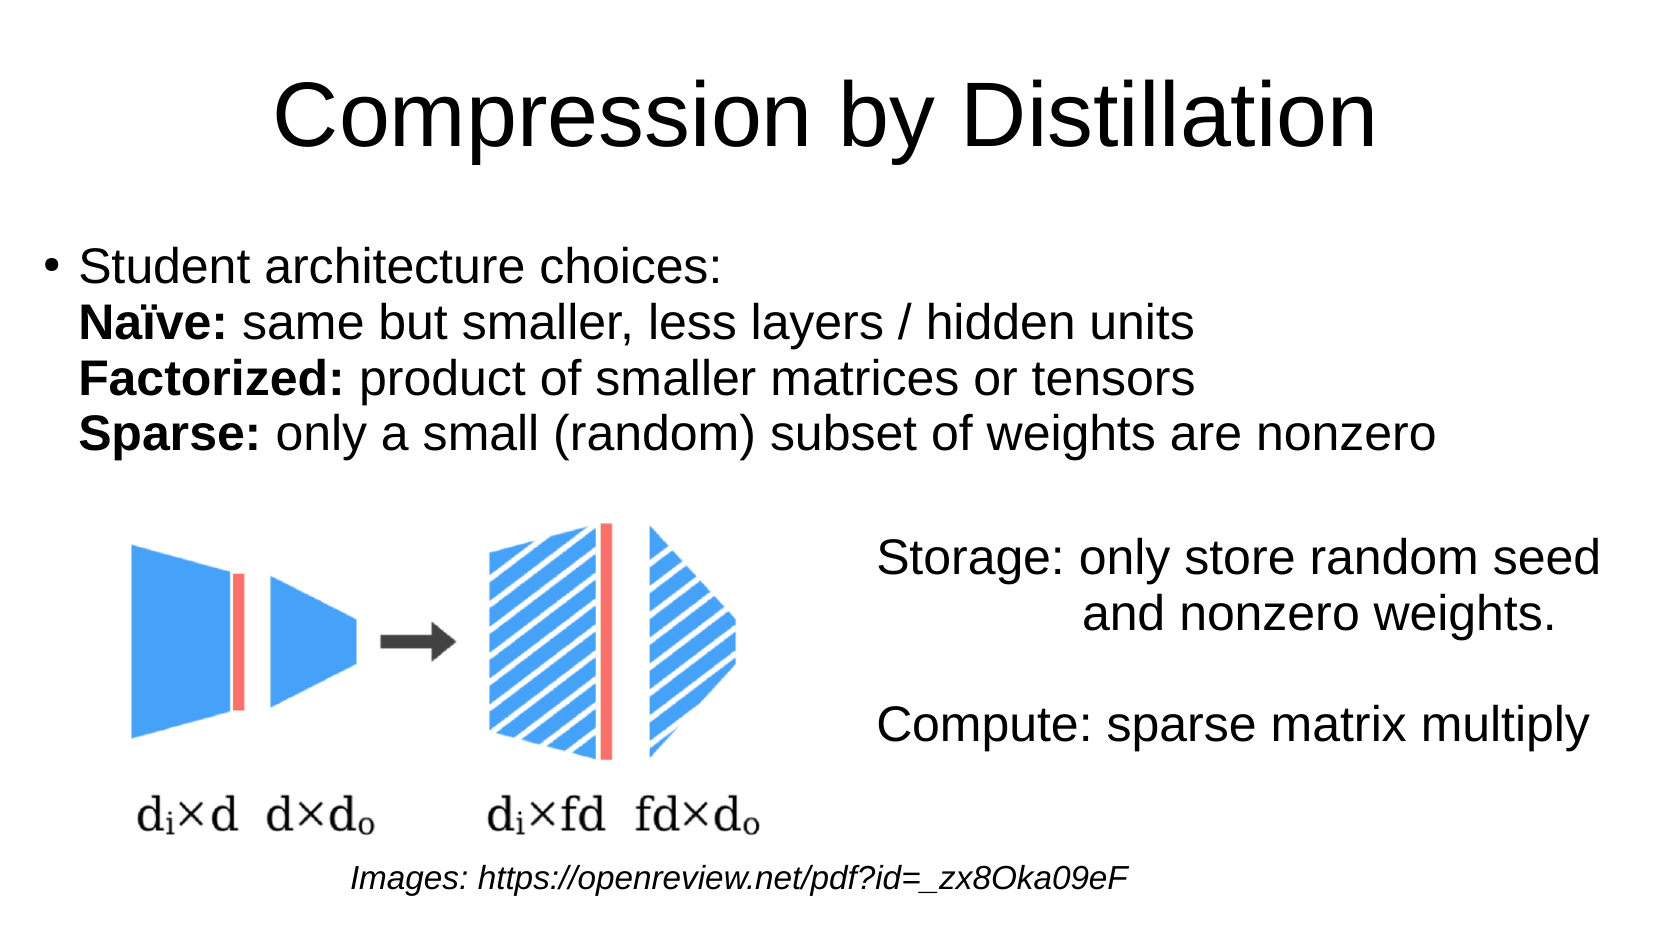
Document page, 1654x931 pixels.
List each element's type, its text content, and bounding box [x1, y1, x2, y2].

text_box Images: https://openreview.net/pdf?id=_zx8Oka09eF [98, 852, 1381, 924]
text_box Storage: only store random seed and nonzero weights. Compute: sparse matrix multiply [861, 521, 1654, 760]
title Compression by Distillation [82, 37, 1571, 193]
text_box Student architecture choices: Naïve: same but smaller, less layers / hidden units Factorized: product of smaller matrices or tensors Sparse: only a small (random) subset of weights are nonzero [42, 207, 1654, 889]
picture [105, 512, 766, 844]
